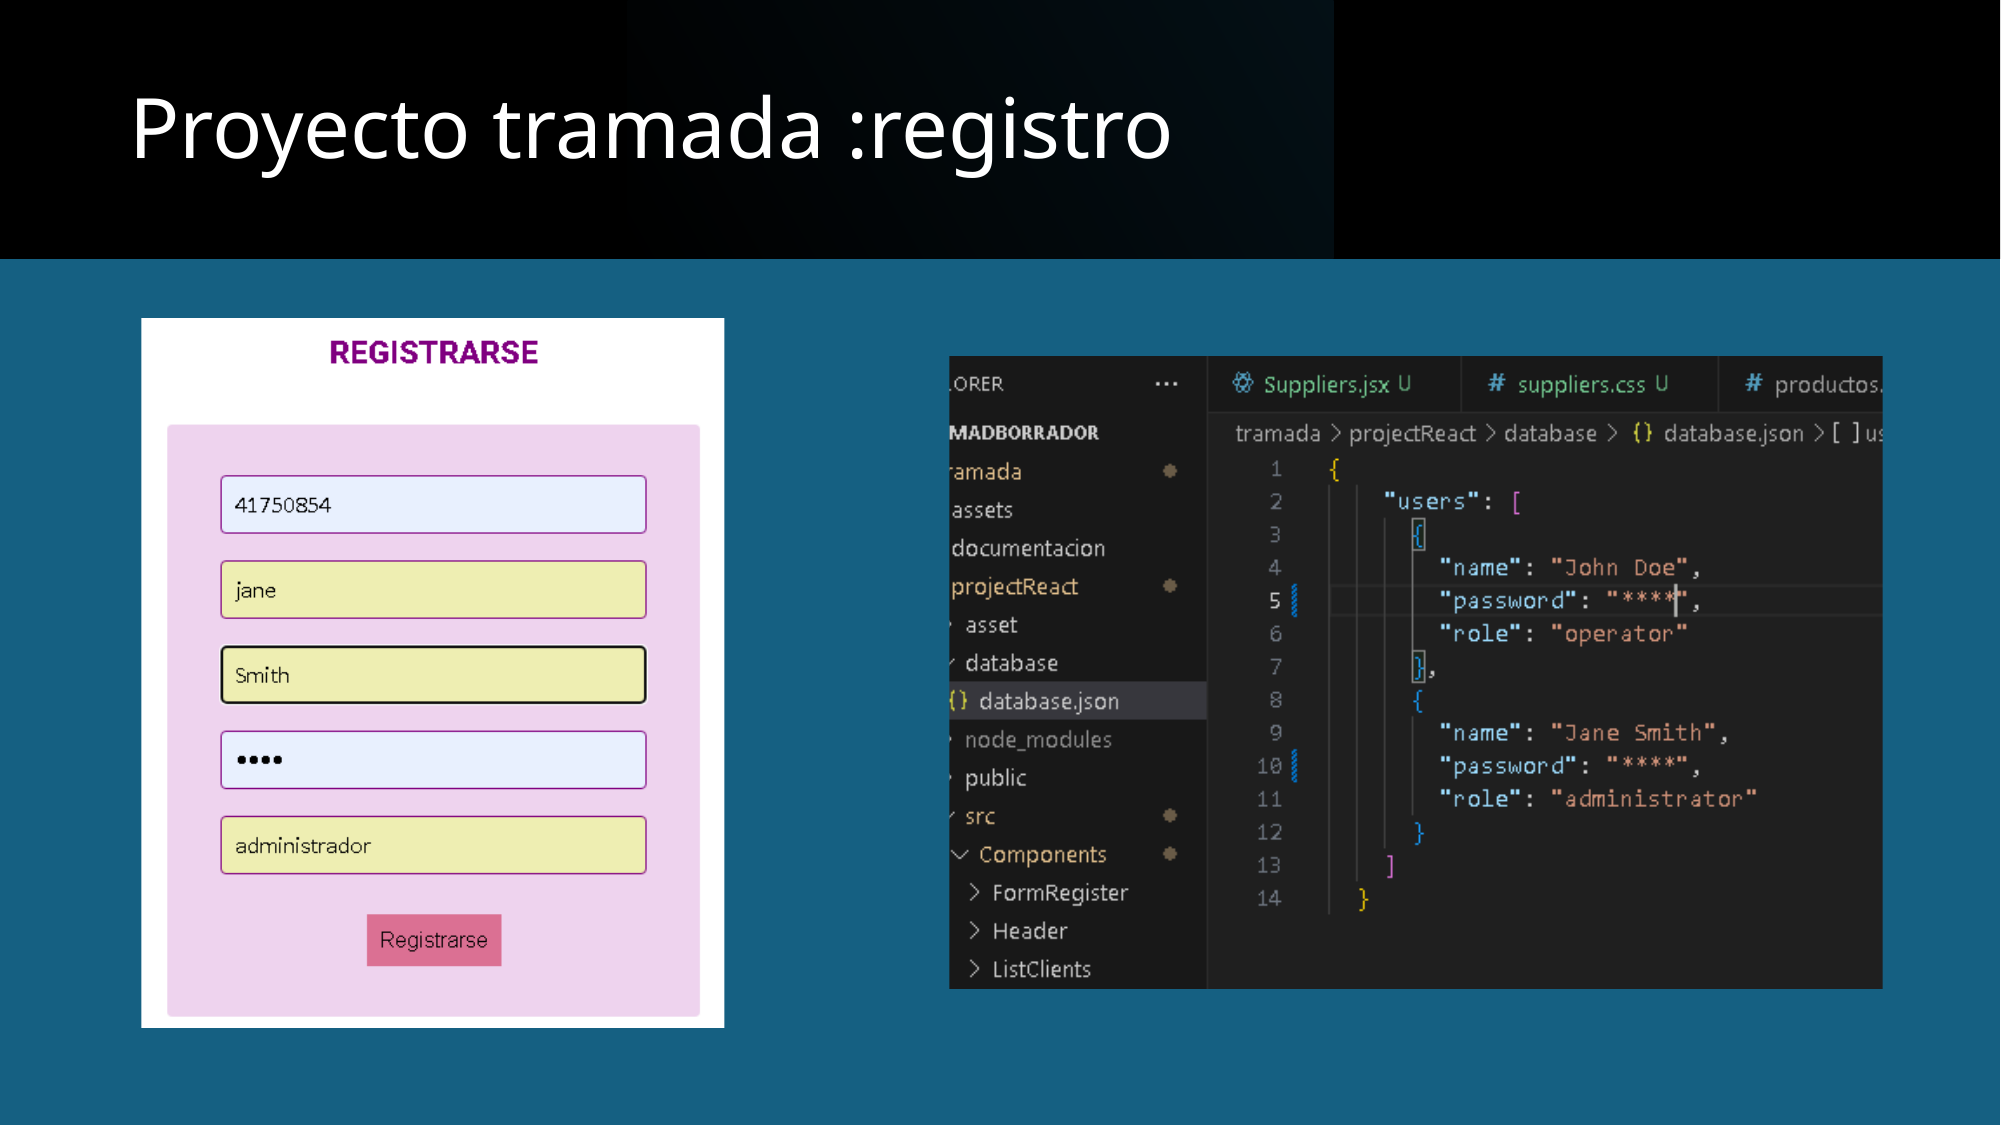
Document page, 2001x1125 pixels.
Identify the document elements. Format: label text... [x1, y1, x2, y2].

title Proyecto tramada :registro [114, 57, 1279, 206]
text_box [0, 0, 2000, 1125]
picture [949, 356, 1883, 989]
picture [141, 318, 725, 1028]
